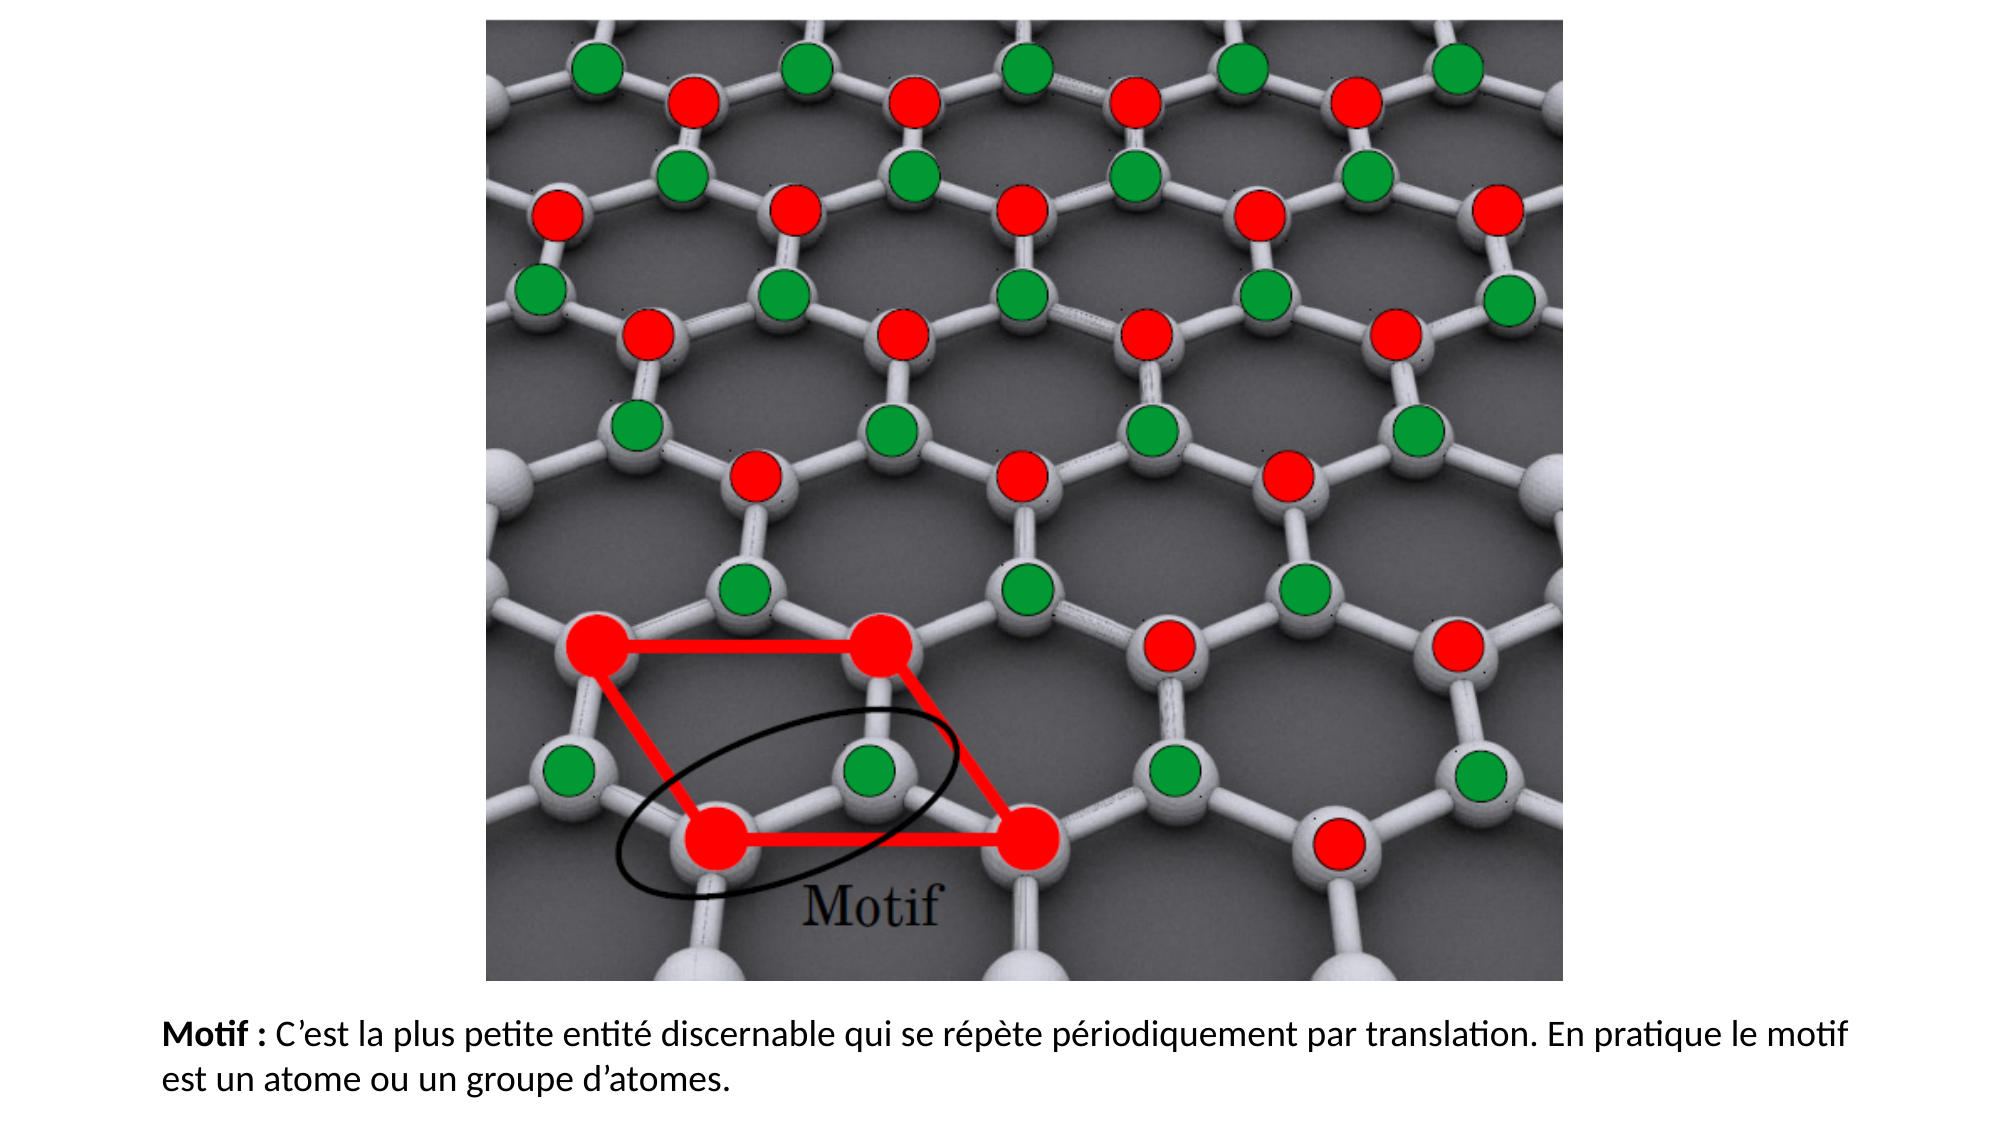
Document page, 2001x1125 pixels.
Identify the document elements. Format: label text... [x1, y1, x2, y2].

picture [486, 17, 1563, 981]
text_box Motif : C’est la plus petite entité discernable qui se répète périodiquement par translation. En pratique le motif est un atome ou un groupe d’atomes. [146, 1001, 1903, 1107]
